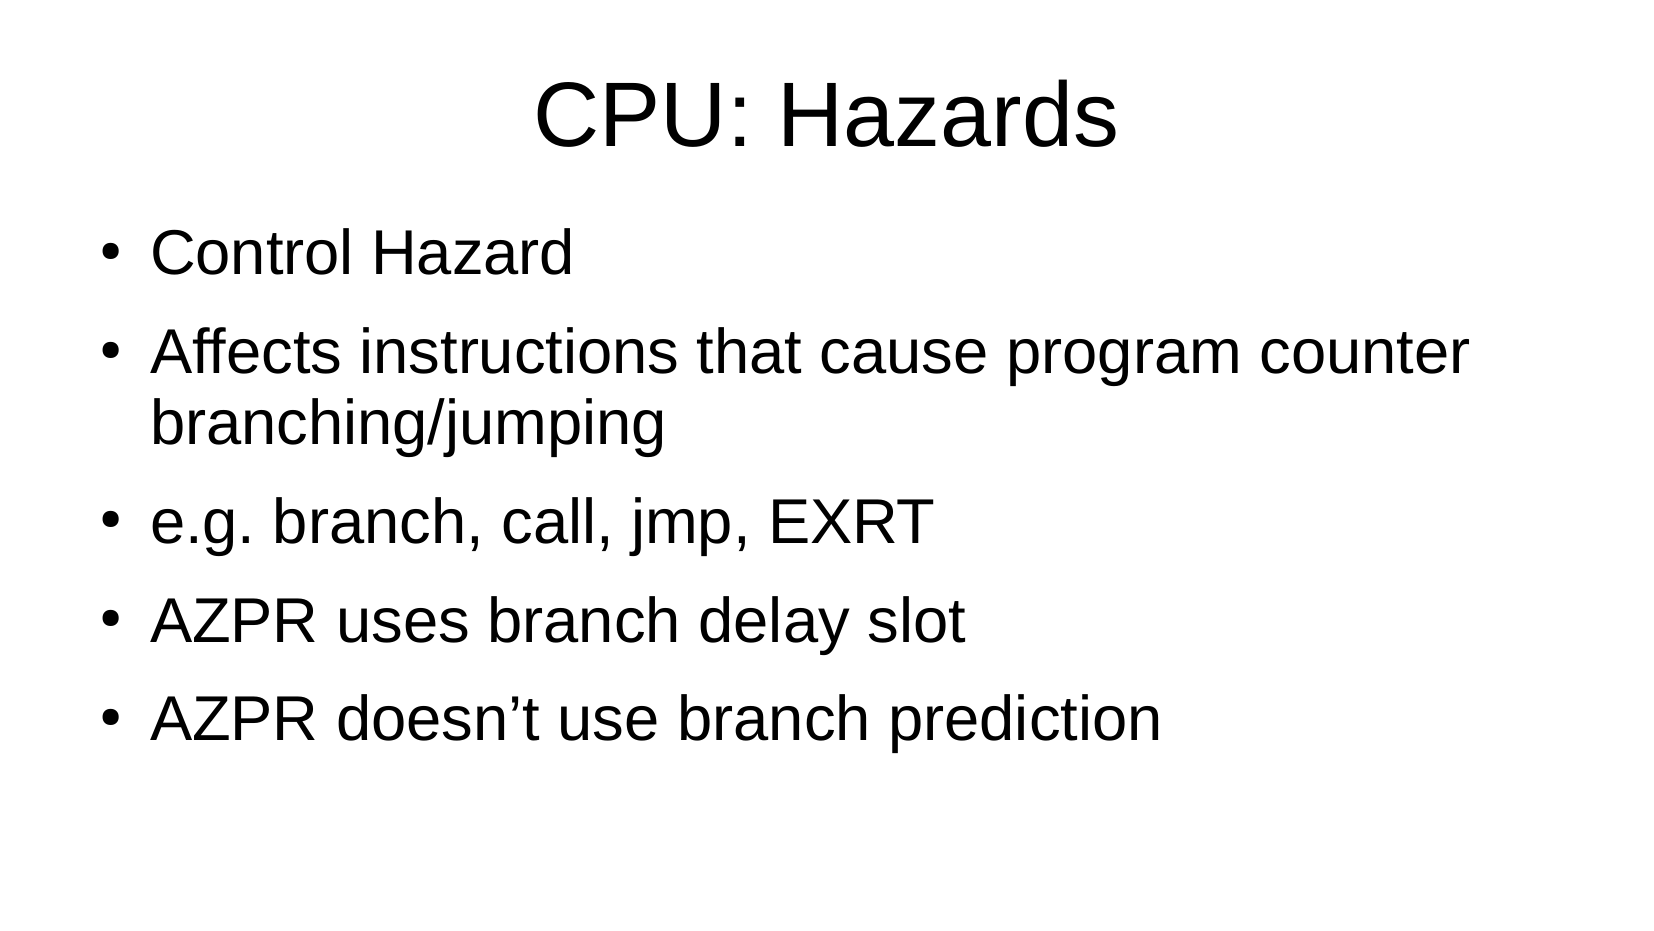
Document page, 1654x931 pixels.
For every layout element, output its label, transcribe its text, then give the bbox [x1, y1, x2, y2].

title CPU: Hazards [82, 37, 1571, 193]
list Control Hazard Affects instructions that cause program counter branching/jumping e.g. branch, call, jmp, EXRT AZPR uses branch delay slot AZPR doesn’t use branch prediction [82, 217, 1571, 758]
